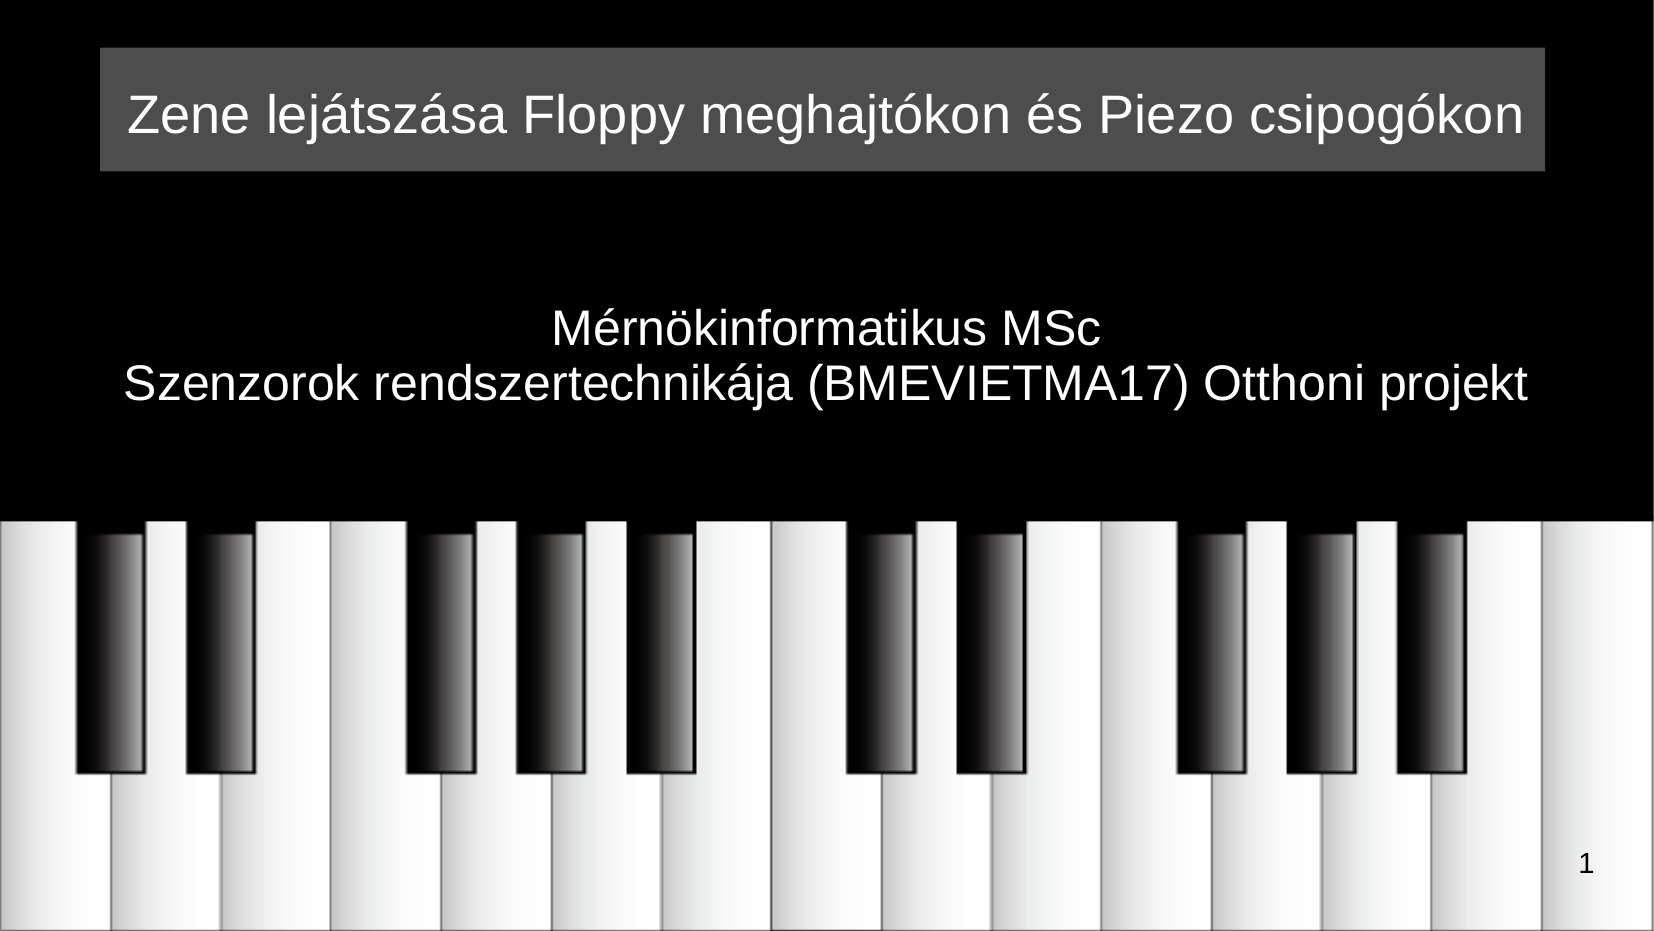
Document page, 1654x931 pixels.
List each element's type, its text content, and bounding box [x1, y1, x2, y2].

subtitle Mérnökinformatikus MSc Szenzorok rendszertechnikája (BMEVIETMA17) Otthoni projekt [82, 217, 1571, 494]
picture [0, 522, 1654, 931]
title Zene lejátszása Floppy meghajtókon és Piezo csipogókon [82, 37, 1571, 193]
